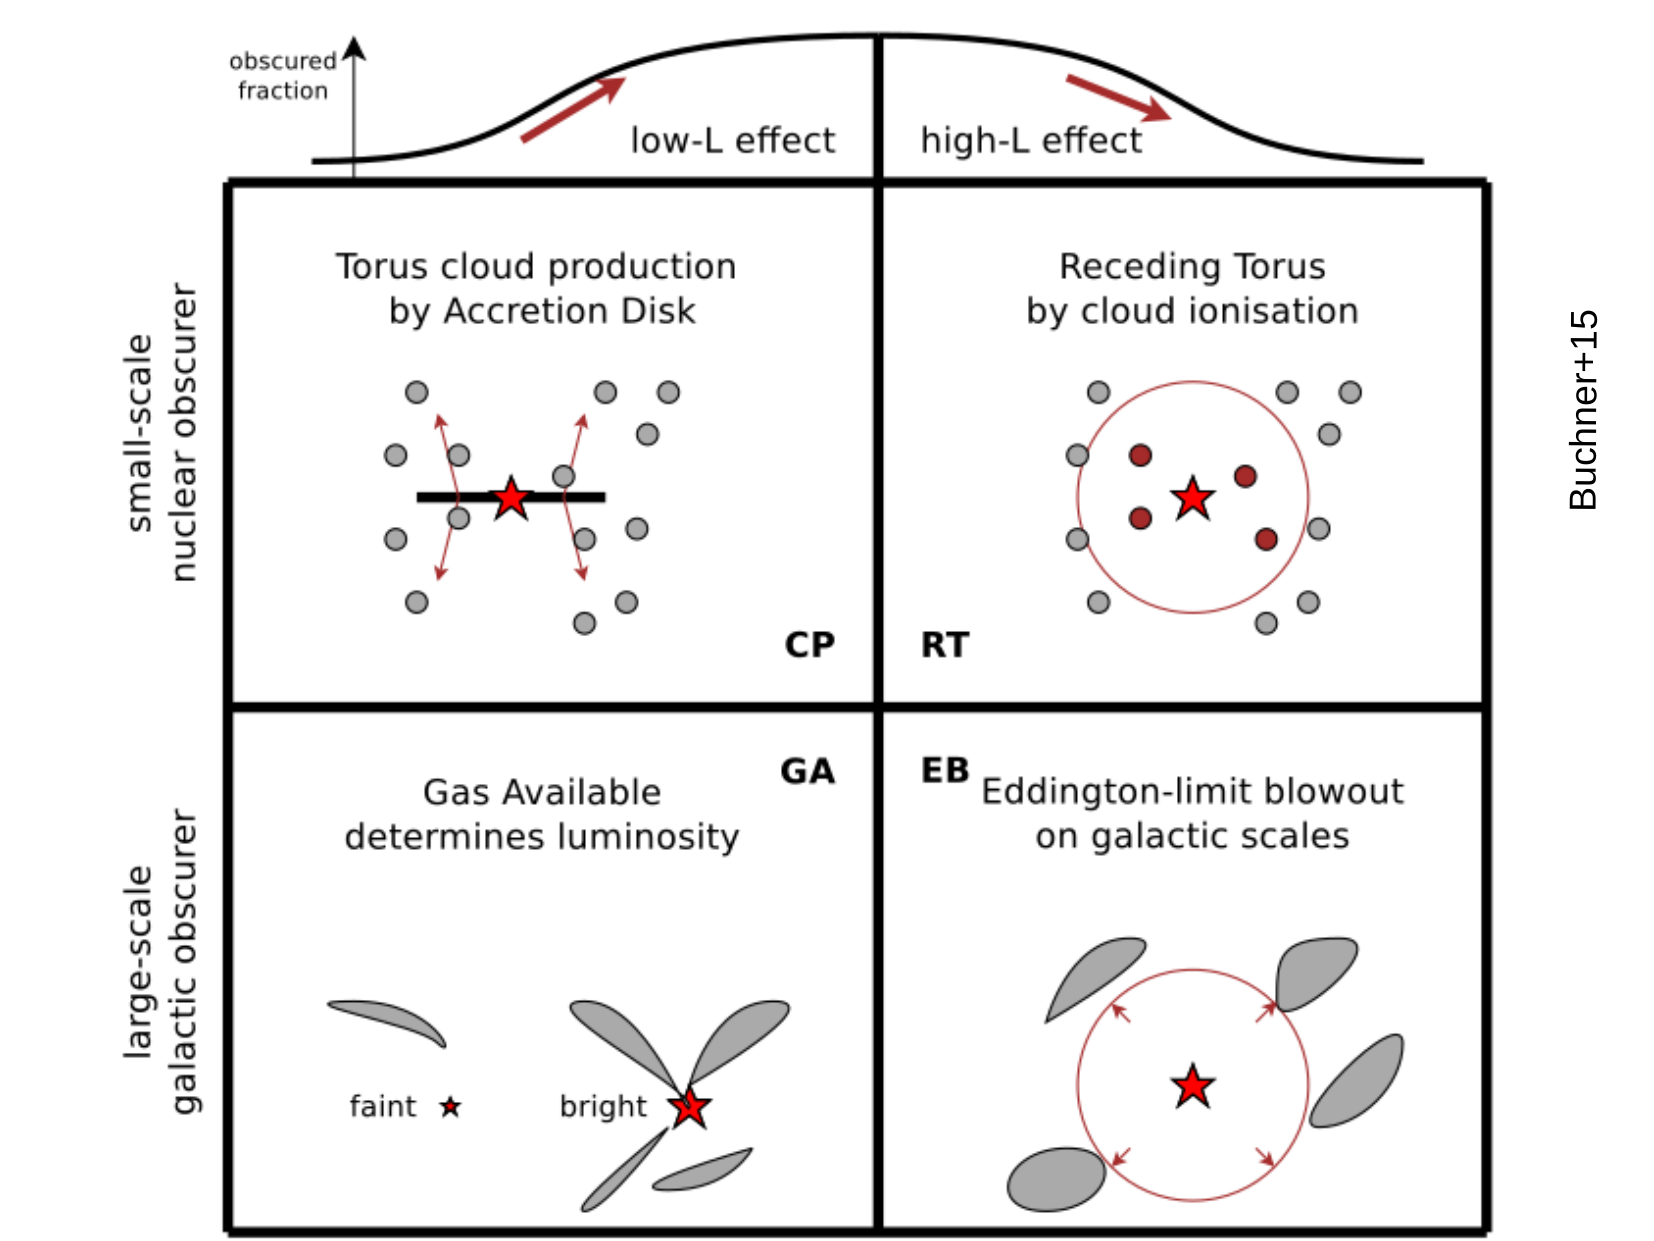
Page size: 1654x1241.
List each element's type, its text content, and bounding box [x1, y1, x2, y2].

picture [90, 14, 1521, 1241]
text_box Buchner+15 [1554, 224, 1613, 563]
